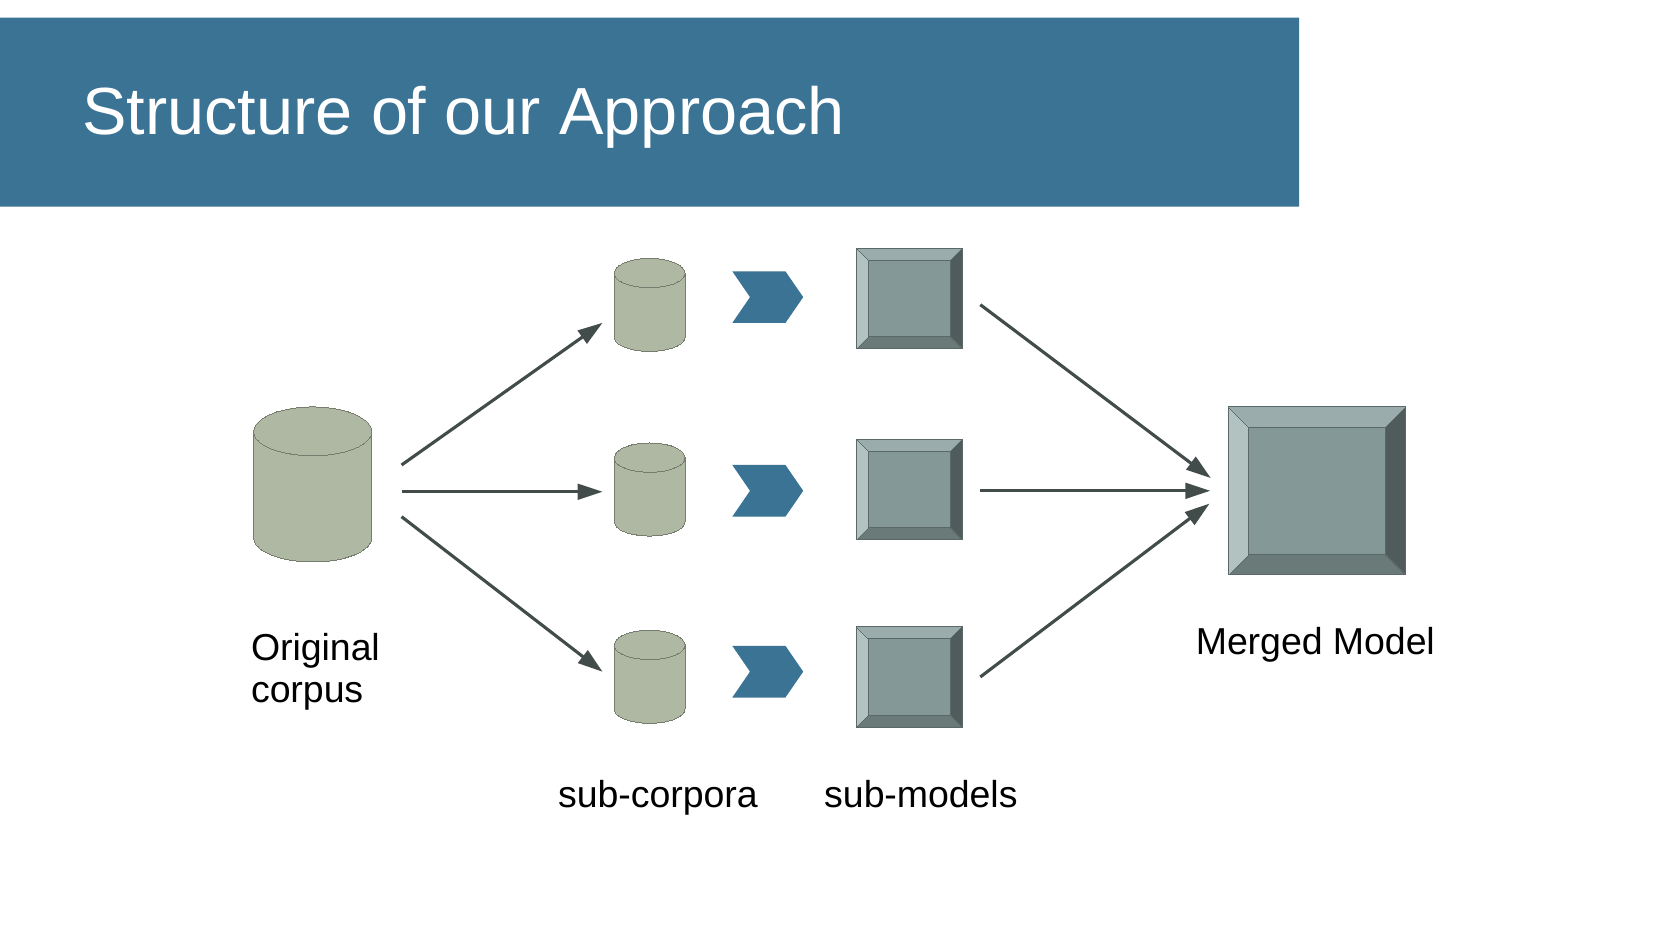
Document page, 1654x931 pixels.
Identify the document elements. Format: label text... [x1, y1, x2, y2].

text_box [857, 626, 963, 728]
text_box Original corpus [236, 620, 401, 774]
text_box [858, 439, 963, 540]
text_box [614, 630, 686, 724]
text_box [1230, 406, 1406, 575]
text_box [732, 271, 804, 323]
title Structure of our Approach [82, 35, 1234, 189]
text_box [858, 248, 963, 349]
text_box [253, 406, 372, 562]
text_box [732, 645, 804, 698]
text_box sub-models [809, 766, 1033, 829]
text_box [614, 442, 686, 537]
text_box [732, 464, 804, 517]
text_box sub-corpora [543, 766, 773, 829]
text_box [614, 258, 686, 352]
text_box Merged Model [1181, 613, 1450, 676]
